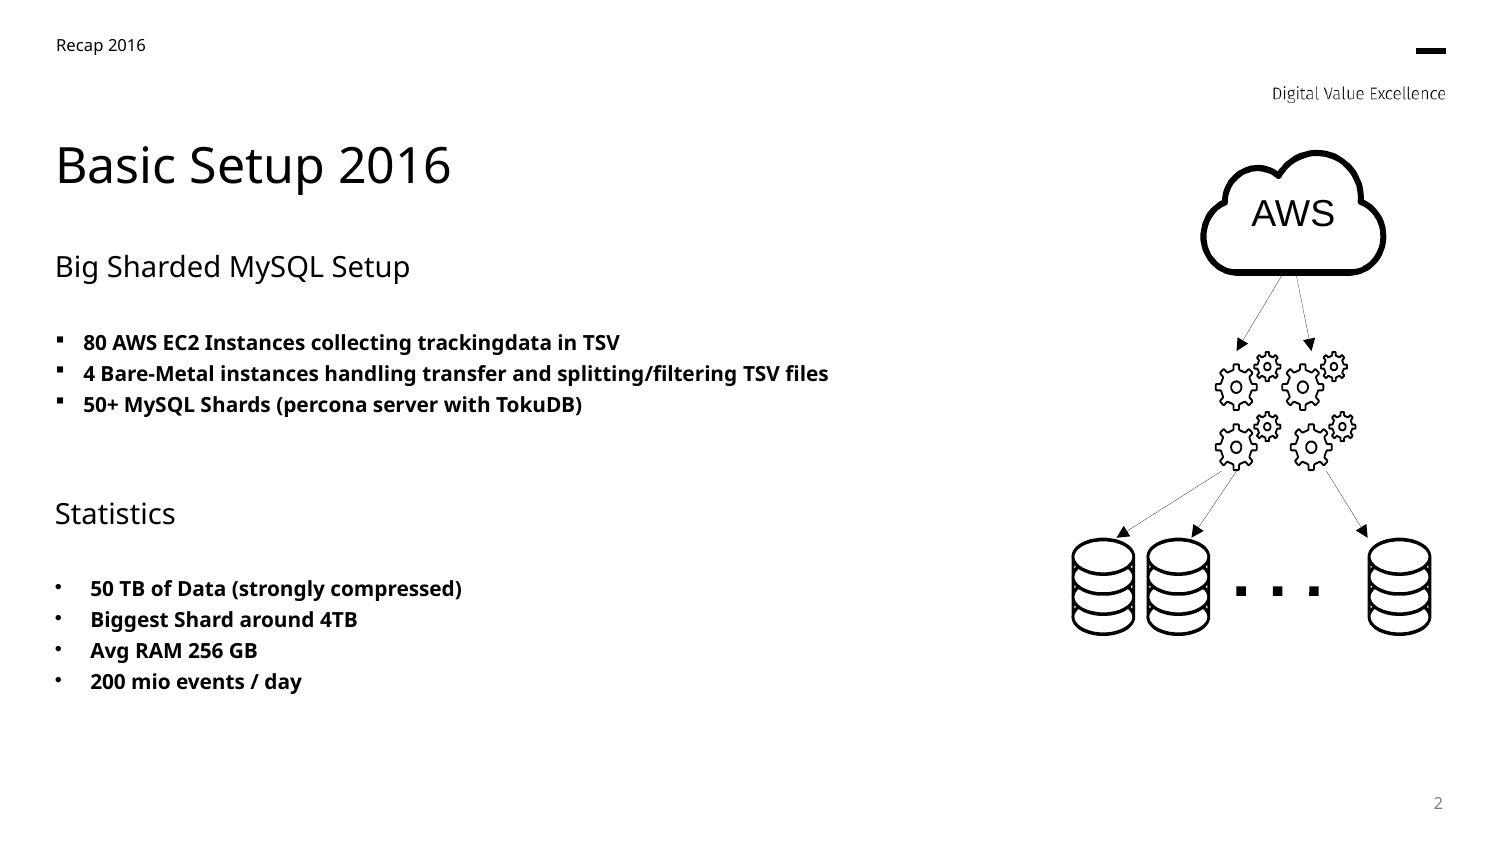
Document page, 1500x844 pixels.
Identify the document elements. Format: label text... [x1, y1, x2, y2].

text_box Recap 2016 [44, 29, 1216, 72]
text_box [1367, 537, 1432, 636]
text_box [1071, 537, 1136, 636]
text_box [1146, 537, 1211, 636]
text_box Big Sharded MySQL Setup 80 AWS EC2 Instances collecting trackingdata in TSV 4 Bare-Metal instances handling transfer and splitting/filtering TSV files 50+ MySQL Shards (percona server with TokuDB) [43, 248, 1072, 465]
text_box [1253, 411, 1282, 443]
text_box [1214, 351, 1282, 411]
text_box <number> [1104, 782, 1455, 827]
text_box [1289, 411, 1357, 472]
text_box Statistics 50 TB of Data (strongly compressed) Biggest Shard around 4TB Avg RAM 256 GB 200 mio events / day [43, 495, 1072, 736]
text_box AWS [1200, 149, 1387, 276]
text_box [1214, 423, 1258, 472]
text_box Basic Setup 2016 [44, 127, 1125, 226]
text_box [1281, 363, 1325, 411]
text_box [1320, 351, 1348, 383]
